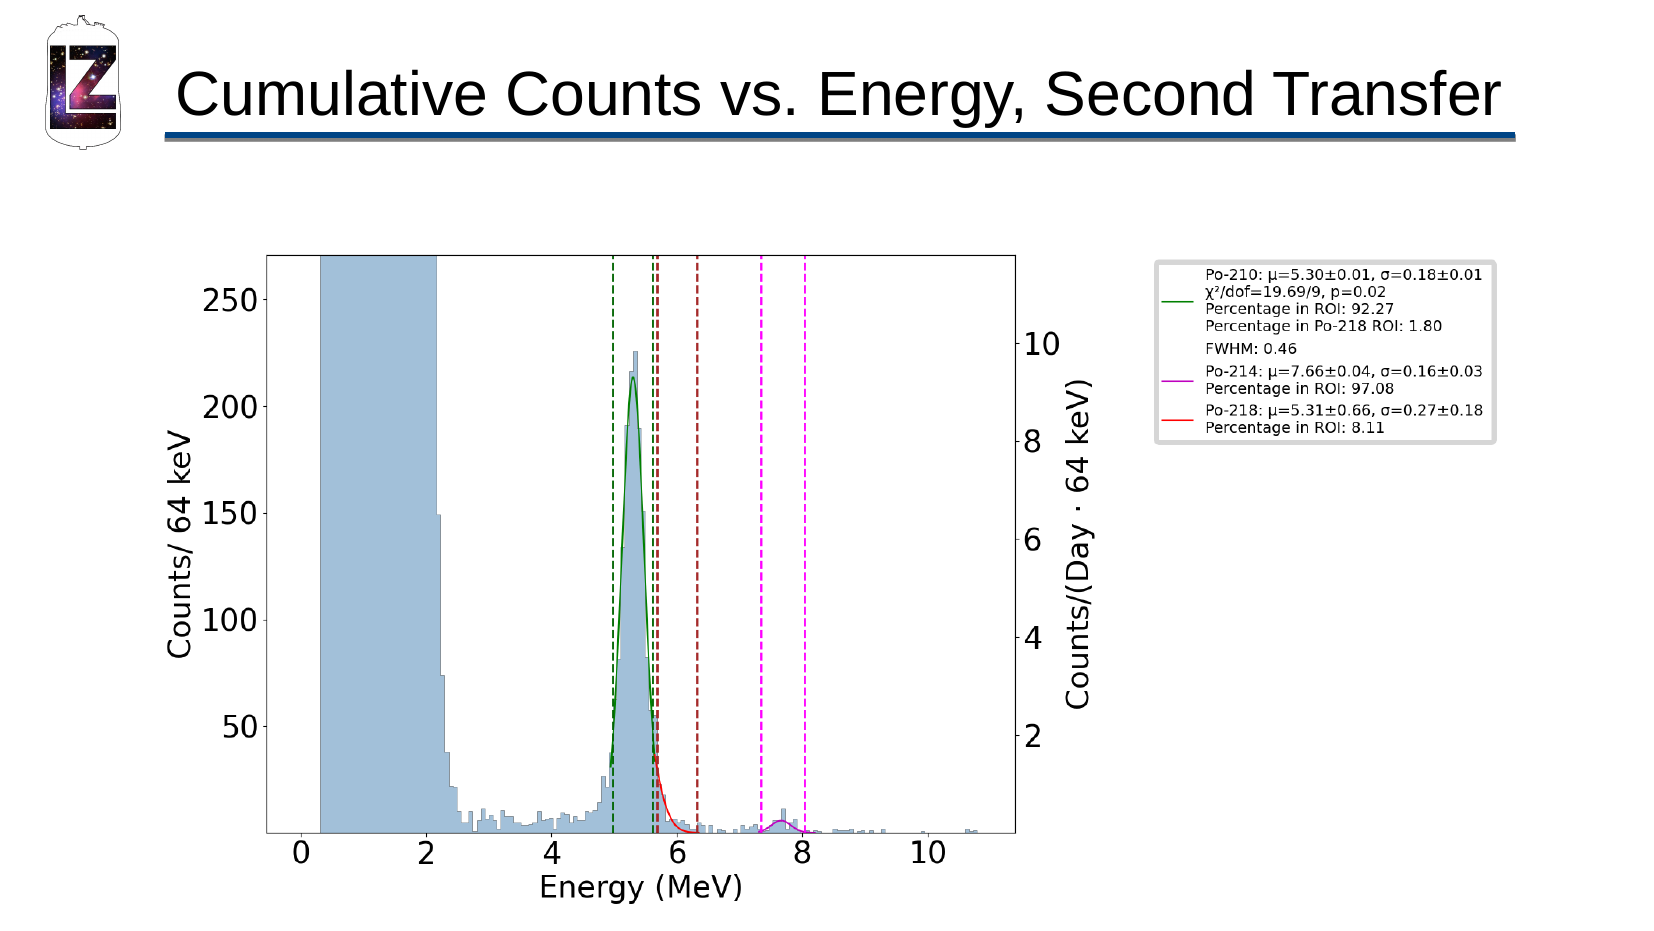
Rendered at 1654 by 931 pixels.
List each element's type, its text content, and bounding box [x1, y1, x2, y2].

title Cumulative Counts vs. Energy, Second Transfer [165, 37, 1516, 151]
picture [15, 15, 151, 150]
picture [79, 164, 1576, 916]
